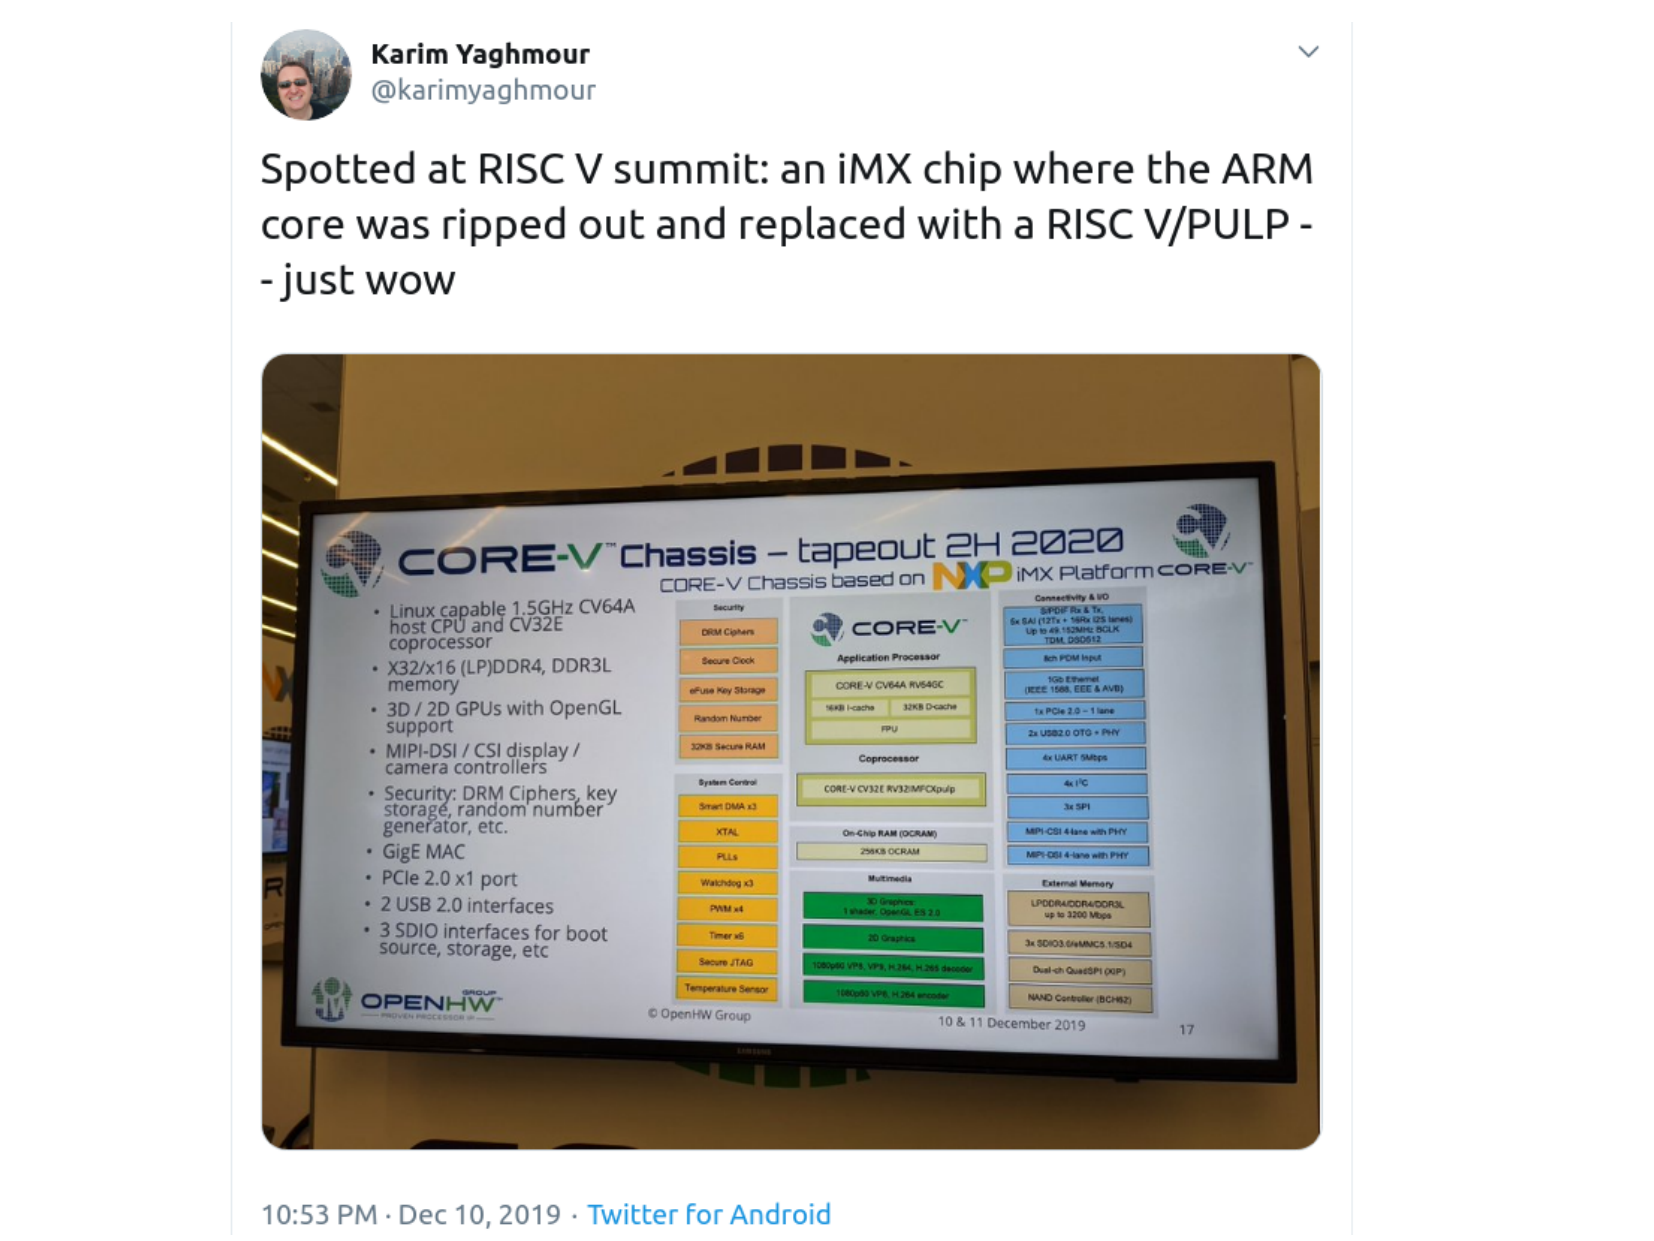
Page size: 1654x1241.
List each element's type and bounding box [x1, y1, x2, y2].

picture [225, 22, 1380, 1235]
